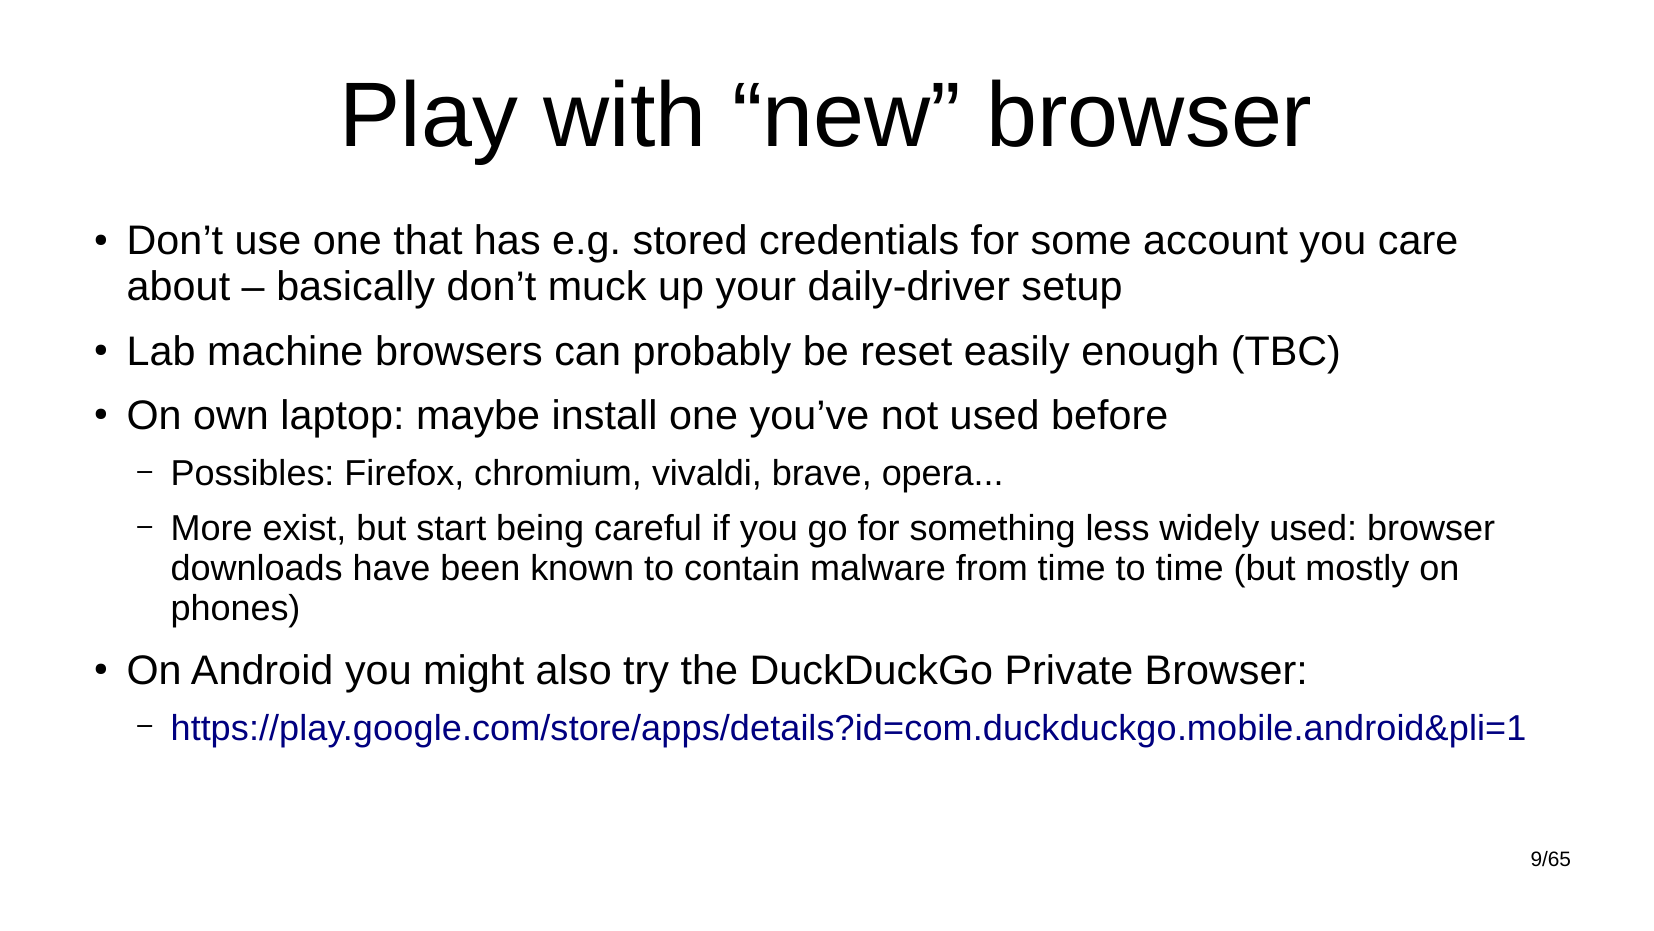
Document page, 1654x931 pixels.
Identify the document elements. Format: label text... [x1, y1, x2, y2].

title Play with “new” browser [82, 37, 1571, 193]
list Don’t use one that has e.g. stored credentials for some account you care about – basically don’t muck up your daily-driver setup Lab machine browsers can probably be reset easily enough (TBC) On own laptop: maybe install one you’ve not used before Possibles: Firefox, chromium, vivaldi, brave, opera... More exist, but start being careful if you go for something less widely used: browser downloads have been known to contain malware from time to time (but mostly on phones) On Android you might also try the DuckDuckGo Private Browser: https://play.google.com/store/apps/details?id=com.duckduckgo.mobile.android&pli=1 [82, 217, 1571, 758]
